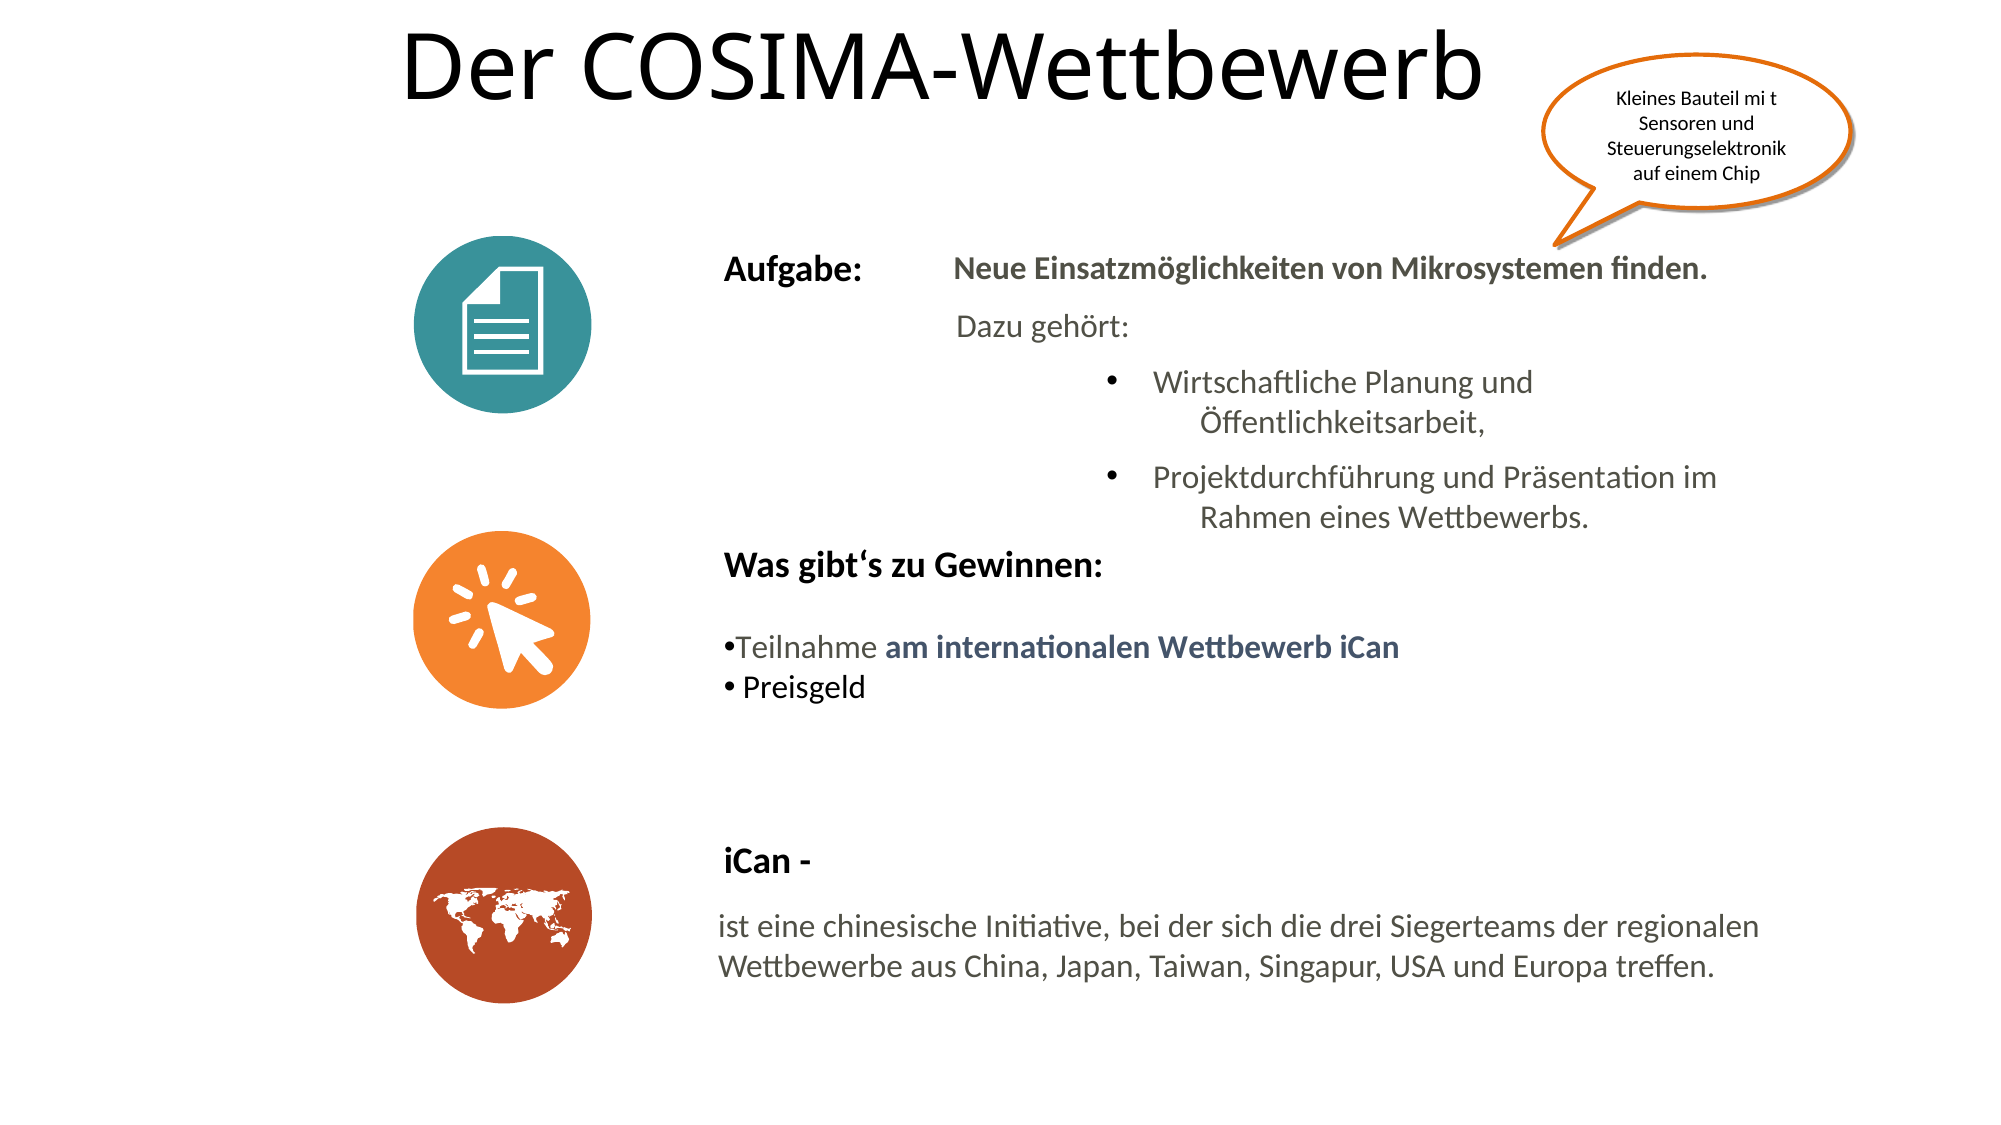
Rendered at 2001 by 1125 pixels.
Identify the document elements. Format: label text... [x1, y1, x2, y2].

text_box ist eine chinesische Initiative, bei der sich die drei Siegerteams der regionalen Wettbewerbe aus China, Japan, Taiwan, Singapur, USA und Europa treffen. [703, 896, 1790, 991]
picture [413, 236, 592, 414]
text_box Neue Einsatzmöglichkeiten von Mikrosystemen finden. [939, 239, 1939, 294]
title Der COSIMA-Wettbewerb [384, 0, 2000, 179]
text_box Was gibt‘s zu Gewinnen: [708, 532, 1122, 577]
picture [416, 826, 592, 1004]
text_box Kleines Bauteil mi t Sensoren und Steuerungselektronik auf einem Chip [1543, 54, 1851, 246]
text_box Aufgabe: [708, 236, 880, 297]
picture [413, 531, 591, 709]
text_box iCan - [708, 828, 828, 890]
text_box Teilnahme am internationalen Wettbewerb iCan Preisgeld [708, 577, 1640, 714]
text_box Dazu gehört: Wirtschaftliche Planung und Öffentlichkeitsarbeit, Projektdurchführung und Präsentation im Rahmen eines Wettbewerbs. [941, 296, 1831, 570]
